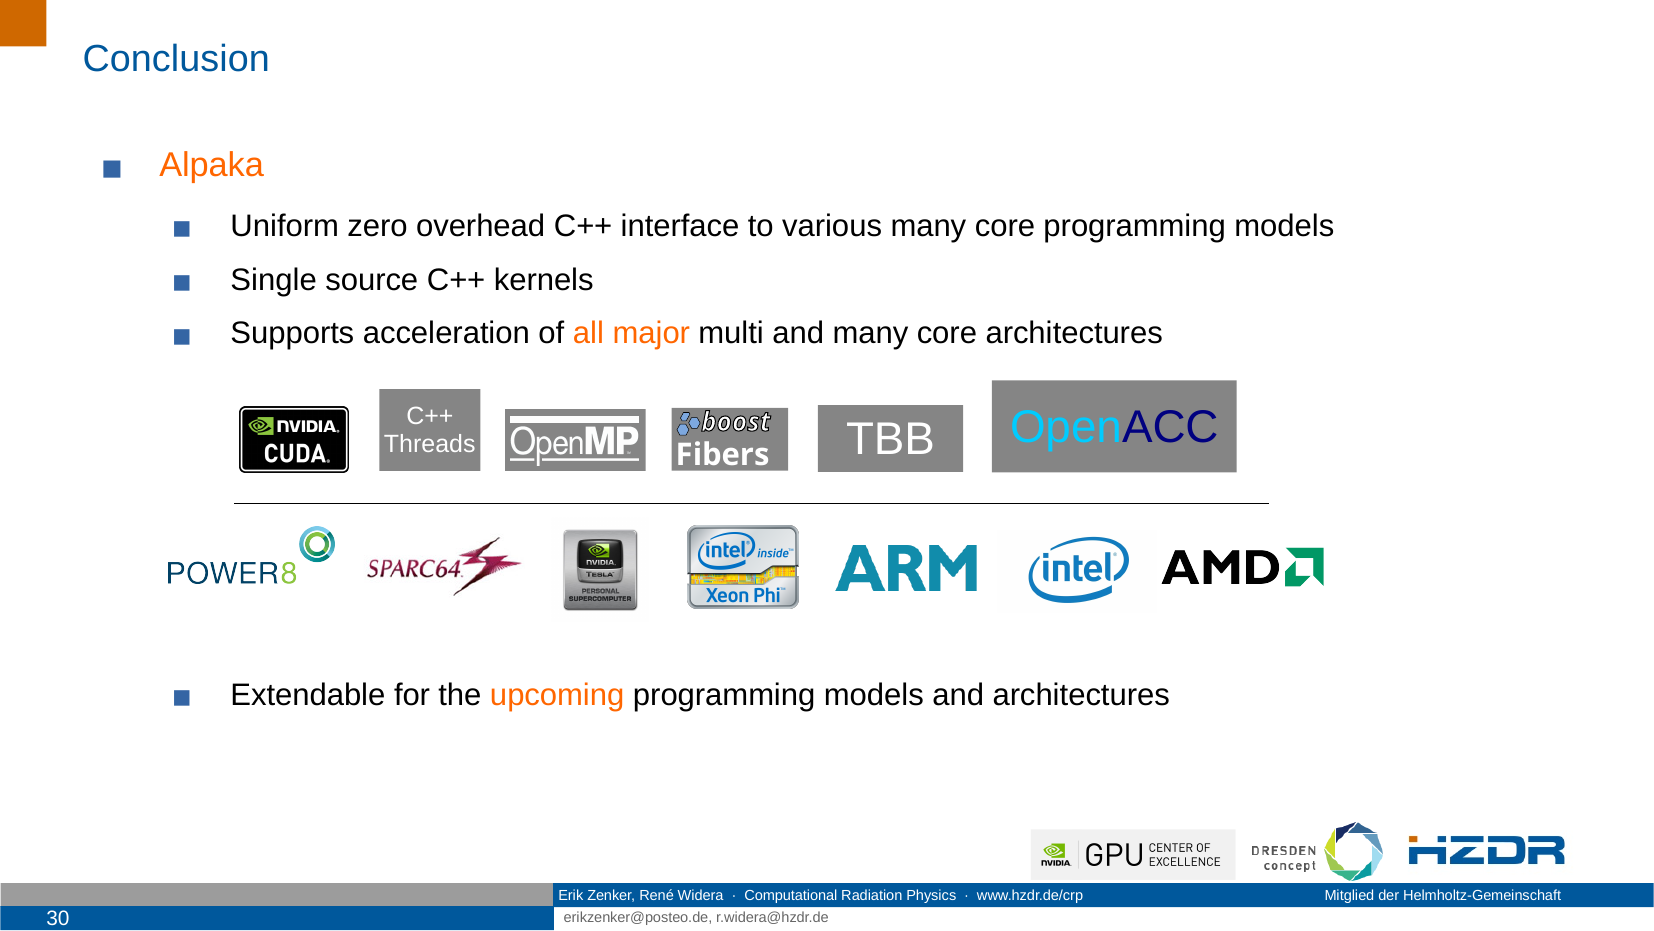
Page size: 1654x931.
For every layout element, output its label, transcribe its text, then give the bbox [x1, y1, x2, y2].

picture [510, 416, 639, 466]
picture [835, 545, 989, 591]
title Conclusion [82, 36, 1571, 143]
picture [239, 406, 349, 473]
picture [551, 517, 649, 622]
list Alpaka Uniform zero overhead C++ interface to various many core programming models Single source C++ kernels Supports acceleration of all major multi and many core architectures Extendable for the upcoming programming models and architectures [82, 145, 1571, 820]
text_box OpenACC [991, 380, 1237, 473]
text_box C++ Threads [379, 389, 481, 471]
text_box [671, 407, 789, 471]
picture [687, 525, 799, 609]
text_box [819, 436, 1290, 530]
picture [1017, 820, 1249, 894]
text_box [232, 398, 356, 480]
picture [1386, 819, 1582, 881]
picture [357, 533, 532, 599]
picture [997, 528, 1343, 613]
text_box [505, 409, 646, 471]
picture [168, 526, 335, 584]
text_box TBB [817, 405, 964, 472]
picture [676, 410, 784, 467]
picture [1252, 822, 1383, 881]
